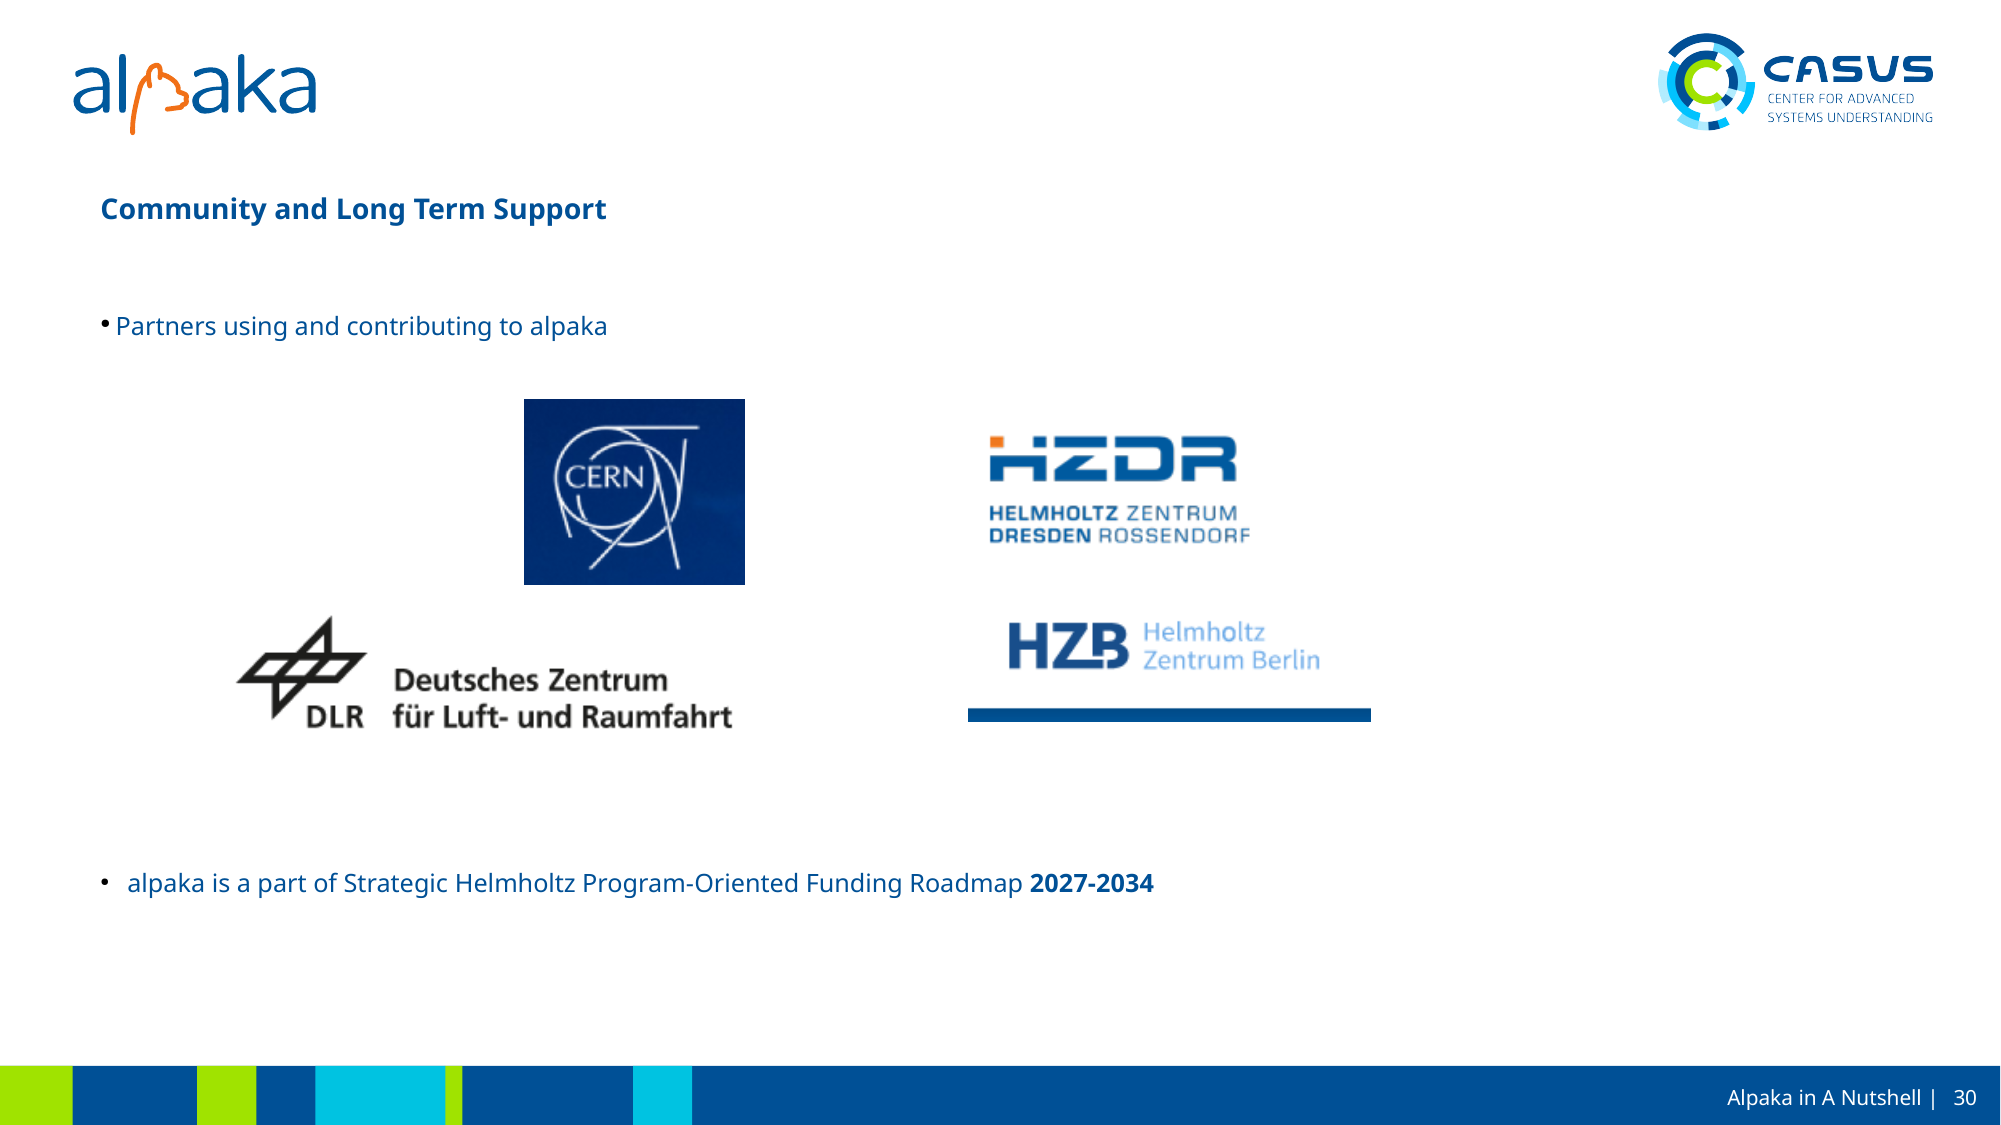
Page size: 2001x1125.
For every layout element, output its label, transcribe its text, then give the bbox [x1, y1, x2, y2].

picture [230, 399, 785, 786]
picture [1658, 33, 1933, 131]
picture [937, 389, 1371, 722]
picture [72, 53, 317, 136]
list Community and Long Term Support Partners using and contributing to alpaka alpaka is a part of Strategic Helmholtz Program-Oriented Funding Roadmap 2027-2034 [100, 188, 1601, 946]
